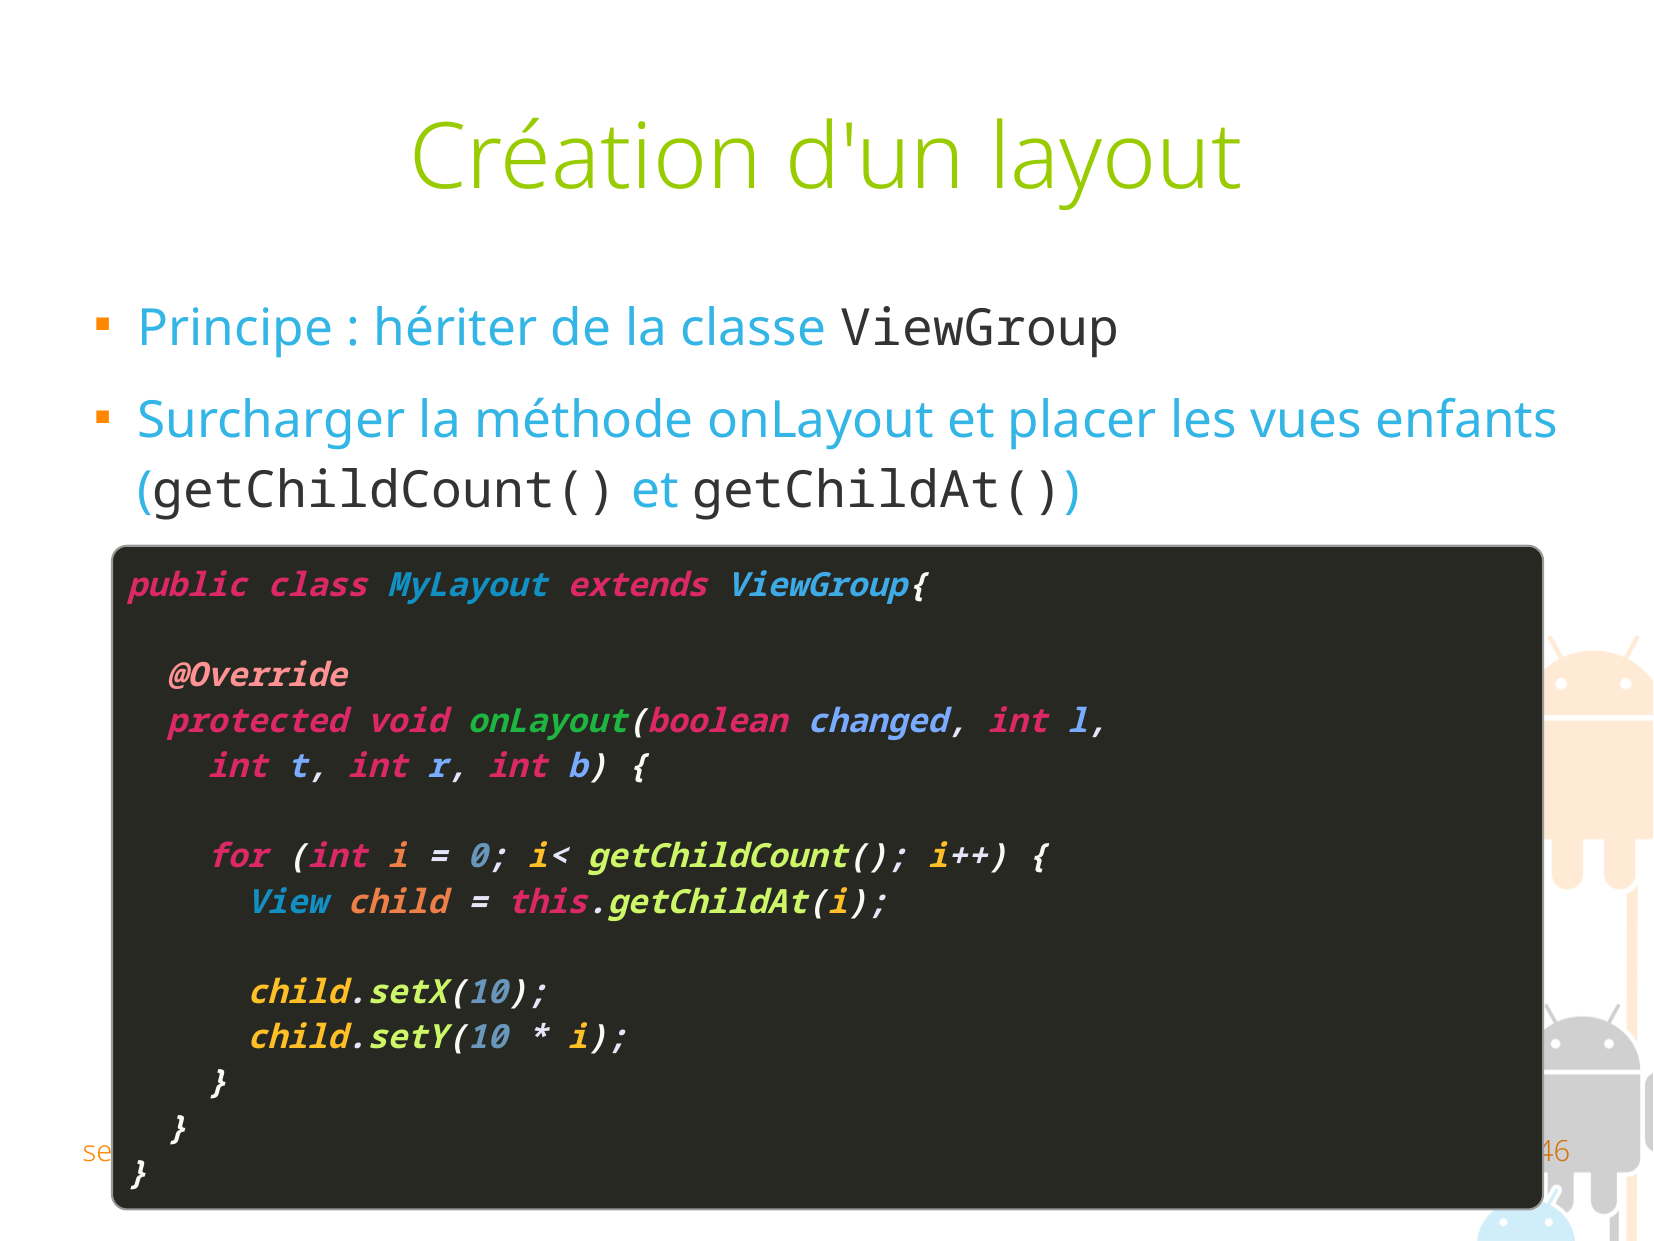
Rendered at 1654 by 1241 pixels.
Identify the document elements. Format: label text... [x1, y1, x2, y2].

title Création d'un layout [82, 49, 1571, 257]
text_box public class MyLayout extends ViewGroup{ @Override protected void onLayout(boolean changed, int l, int t, int r, int b) { for (int i = 0; i< getChildCount(); i++) { View child = this.getChildAt(i); child.setX(10); child.setY(10 * i); } } } [112, 545, 1544, 1122]
list Principe : hériter de la classe ViewGroup Surcharger la méthode onLayout et placer les vues enfants (getChildCount() et getChildAt()) [82, 290, 1571, 526]
picture [240, 423, 1654, 1241]
